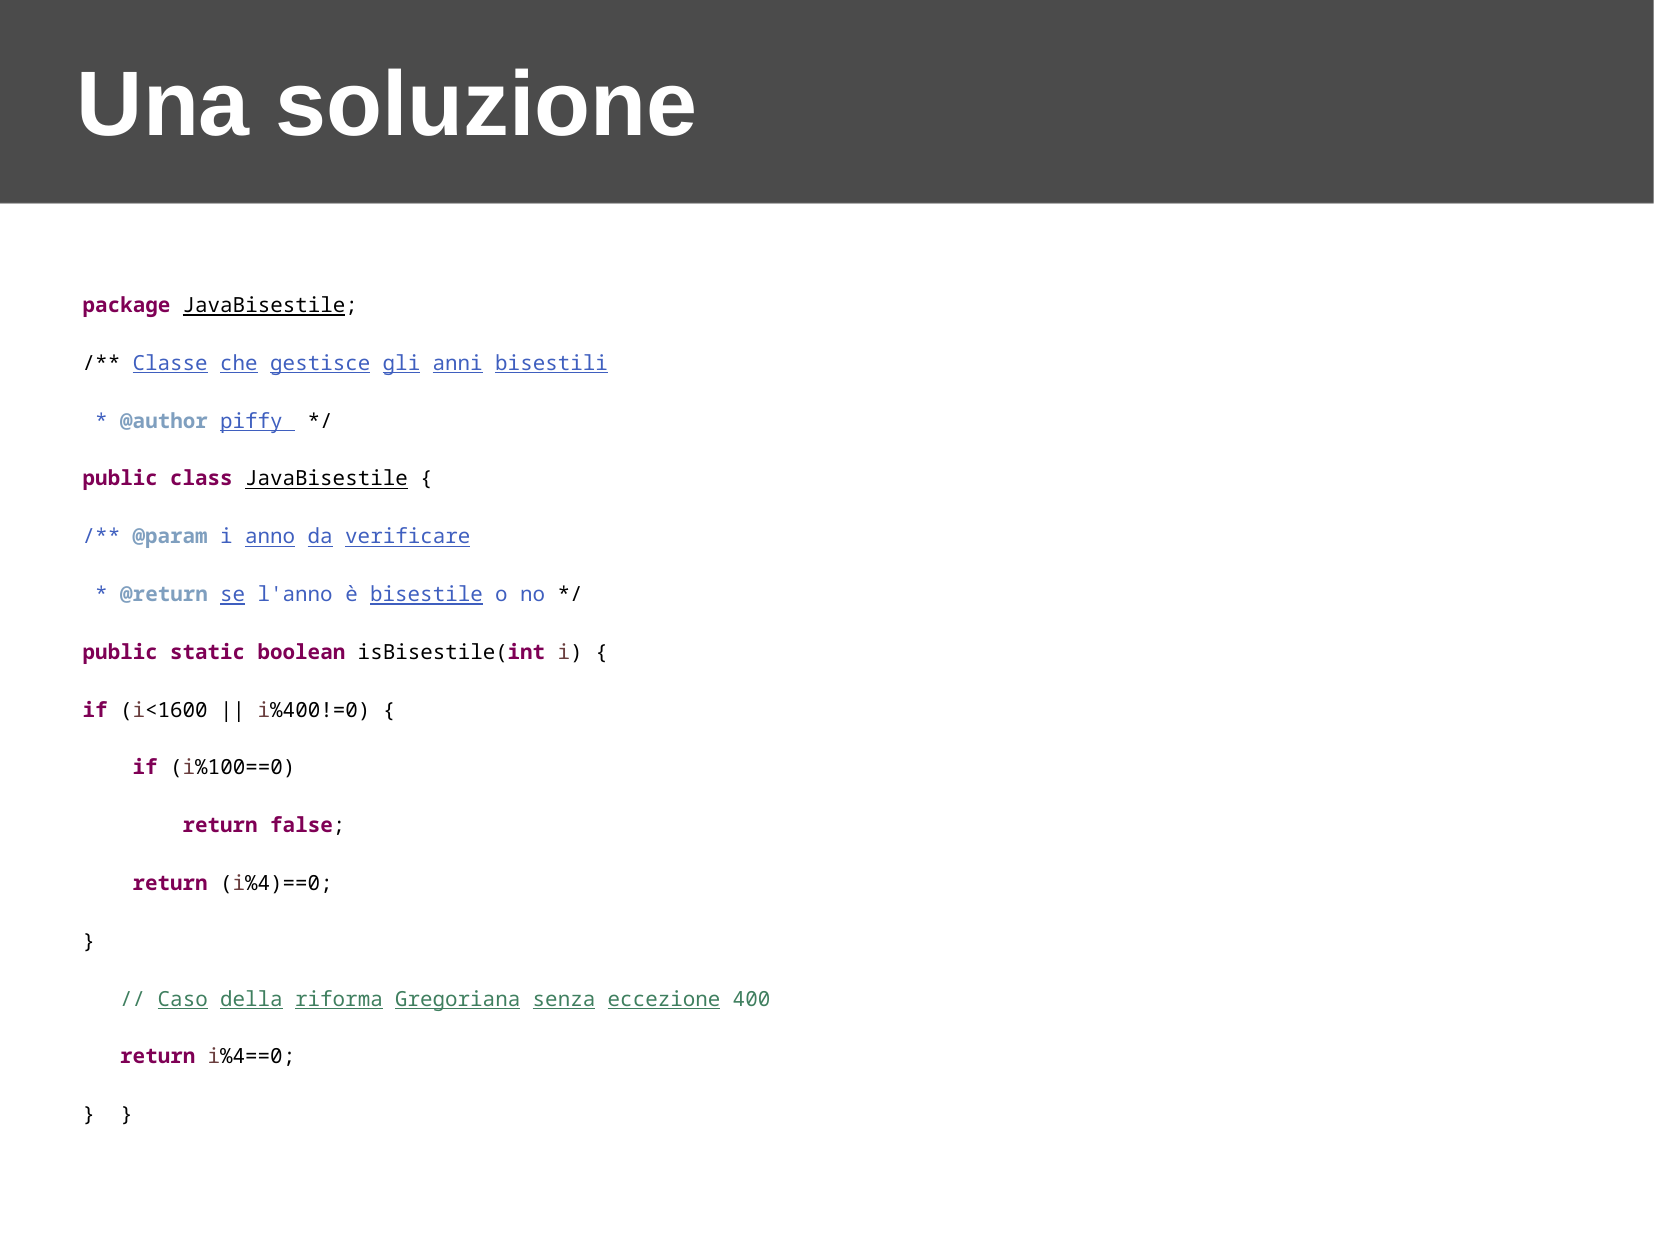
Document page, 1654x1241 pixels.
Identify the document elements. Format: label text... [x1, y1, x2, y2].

list package JavaBisestile; /** Classe che gestisce gli anni bisestili * @author piffy */ public class JavaBisestile { /** @param i anno da verificare * @return se l'anno è bisestile o no */ public static boolean isBisestile(int i) { if (i<1600 || i%400!=0) { if (i%100==0) return false; return (i%4)==0; } // Caso della riforma Gregoriana senza eccezione 400 return i%4==0; } } [82, 290, 1571, 1109]
title Una soluzione [76, 0, 1565, 208]
picture [0, 0, 1654, 1241]
